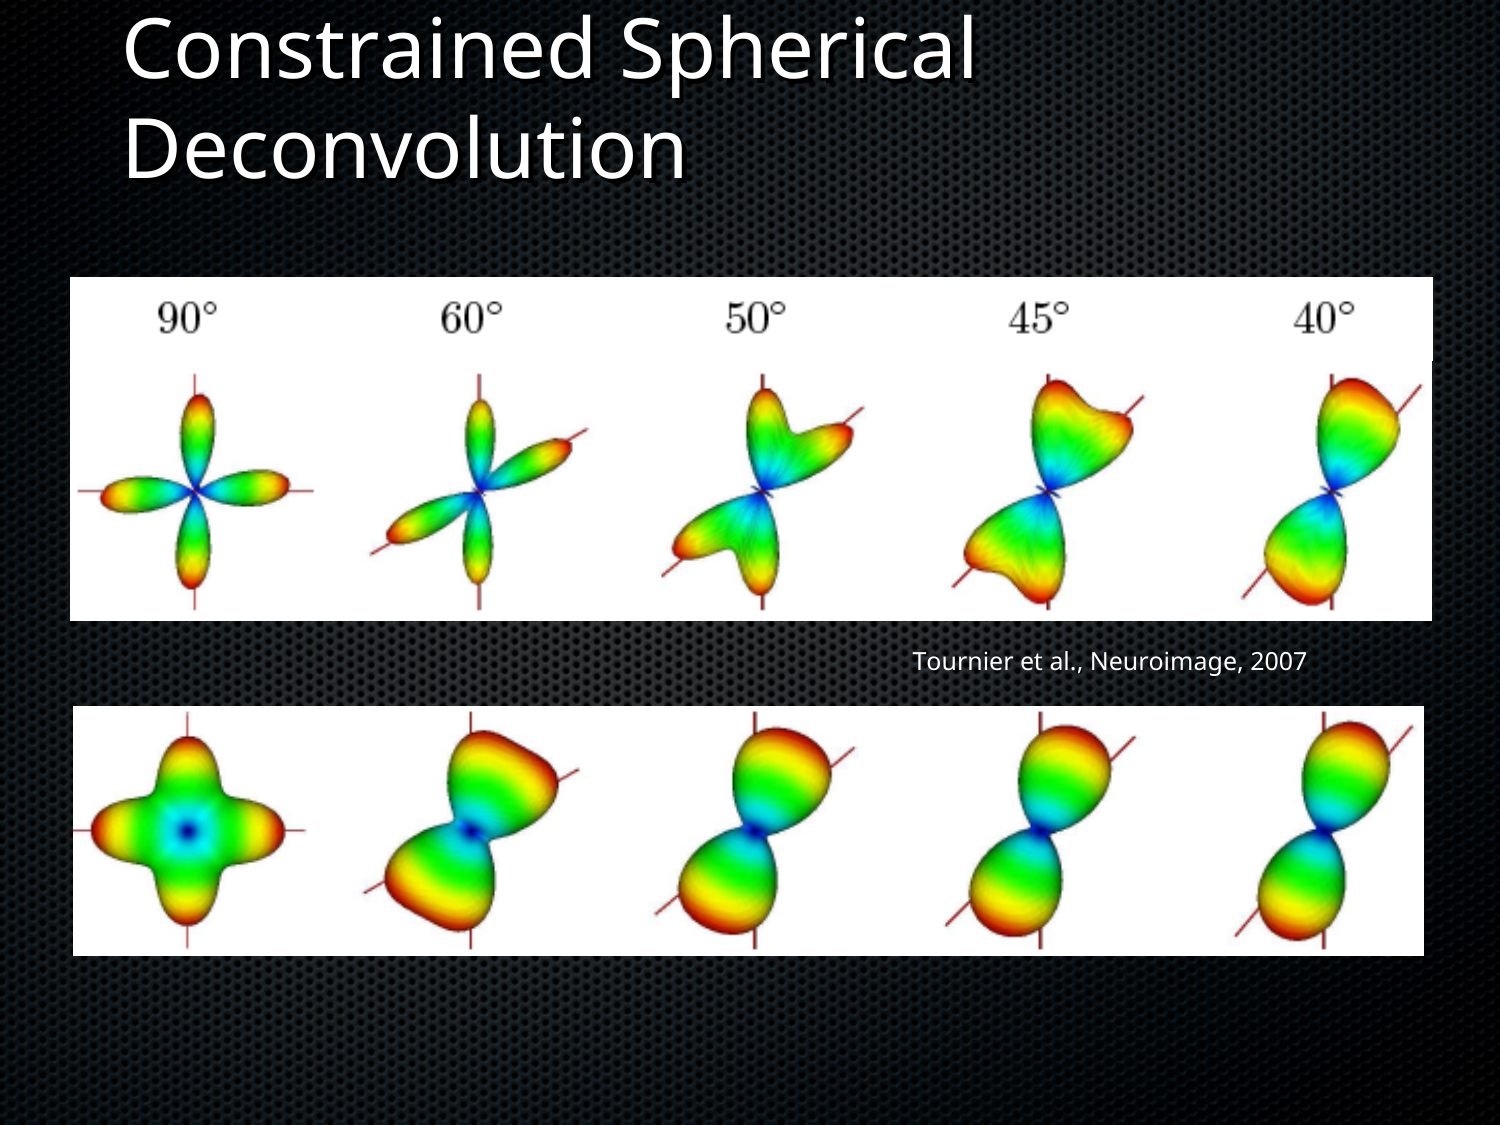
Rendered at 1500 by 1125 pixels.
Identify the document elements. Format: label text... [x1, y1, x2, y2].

text_box Tournier et al., Neuroimage, 2007 [897, 637, 1362, 683]
picture [0, 0, 1500, 1125]
title Constrained Spherical Deconvolution [113, 0, 1418, 204]
